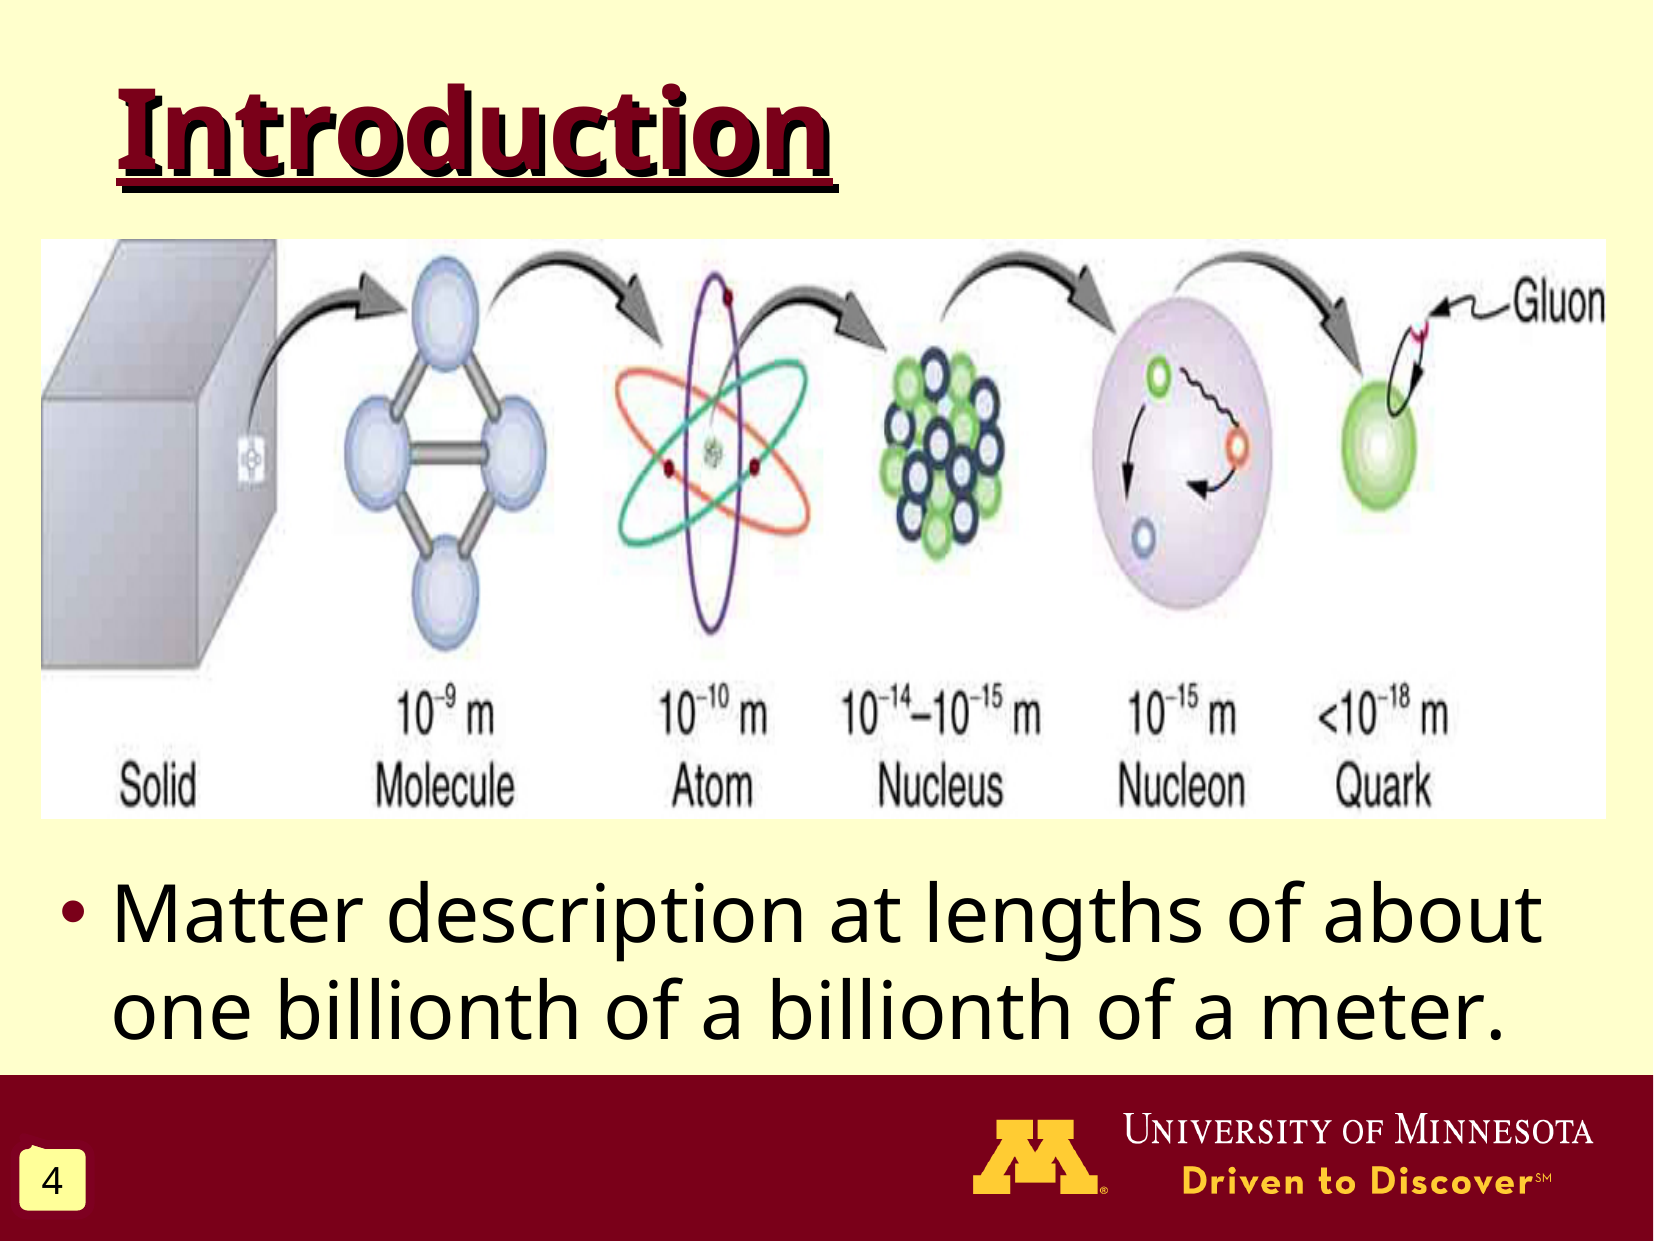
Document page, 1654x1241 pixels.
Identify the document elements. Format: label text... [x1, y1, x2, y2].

picture [0, 1075, 1654, 1241]
text_box 4 [15, 1137, 91, 1216]
picture [41, 239, 1606, 819]
title Introduction [101, 32, 1507, 218]
list Matter description at lengths of about one billionth of a billionth of a meter. [45, 855, 1636, 1066]
